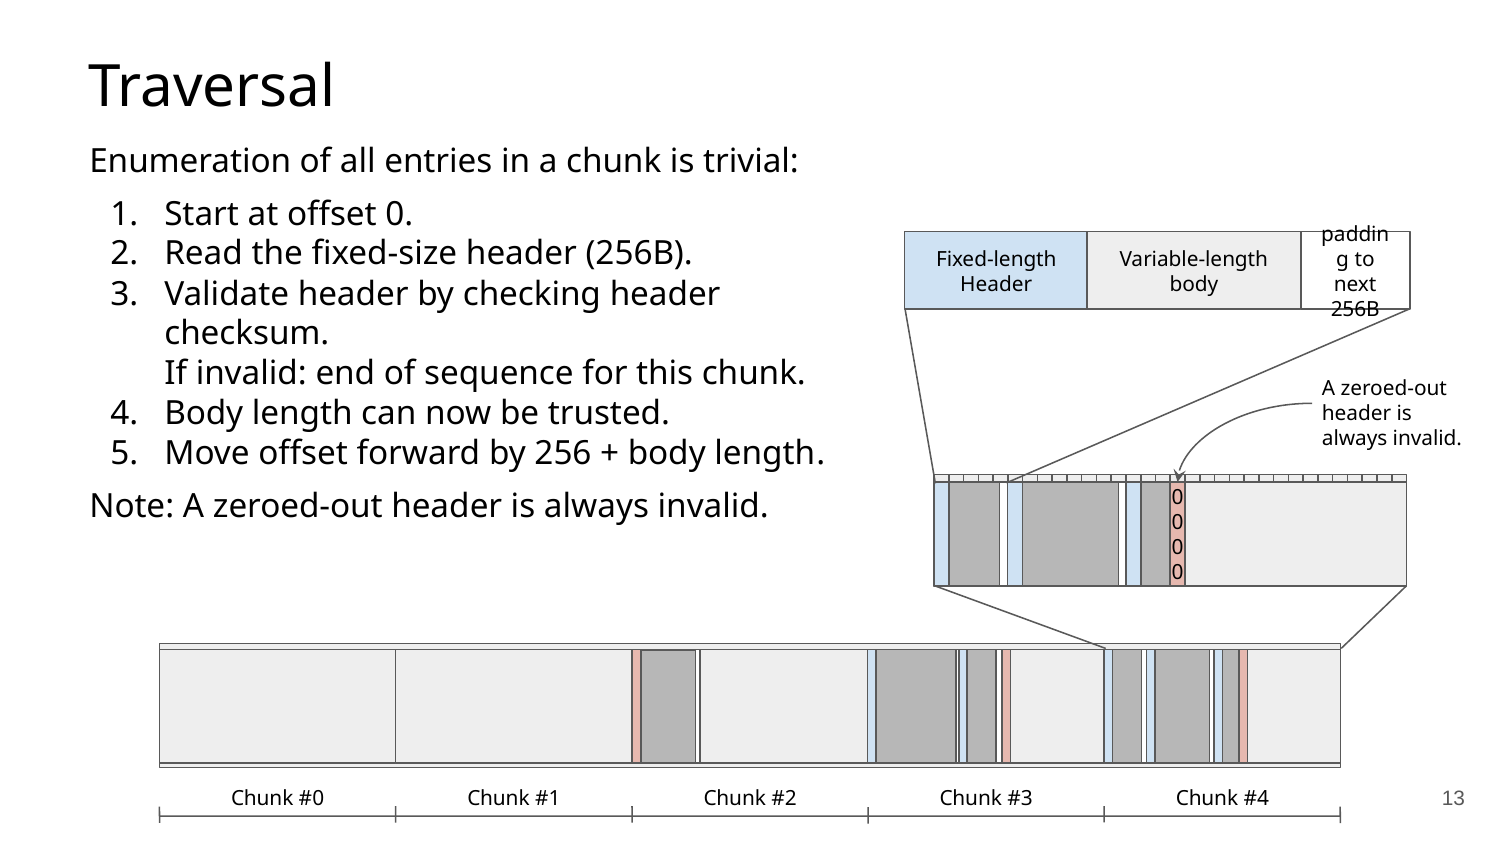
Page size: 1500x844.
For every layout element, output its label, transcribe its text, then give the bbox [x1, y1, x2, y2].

text_box A zeroed-out header is always invalid. [1306, 357, 1497, 467]
text_box Enumeration of all entries in a chunk is trivial: Start at offset 0. Read the fixed-size header (256B). Validate header by checking header checksum. If invalid: end of sequence for this chunk. Body length can now be trusted. Move offset forward by 256 + body length. Note: A zeroed-out header is always invalid. [74, 124, 899, 624]
text_box Chunk #2 [631, 785, 868, 810]
slide_number <number> [1389, 764, 1480, 830]
text_box 0 0 0 0 [1170, 481, 1185, 586]
text_box Fixed-length Header [904, 231, 1086, 309]
text_box Chunk #1 [395, 785, 631, 810]
text_box [159, 643, 1341, 768]
text_box Chunk #3 [868, 785, 1104, 810]
text_box Variable-length body [1086, 231, 1300, 309]
text_box Chunk #0 [159, 785, 395, 810]
text_box [934, 474, 1176, 586]
title Traversal [73, 33, 1305, 165]
text_box padding to next 256B [1300, 231, 1410, 309]
text_box Chunk #4 [1104, 785, 1341, 810]
text_box [1179, 474, 1407, 586]
